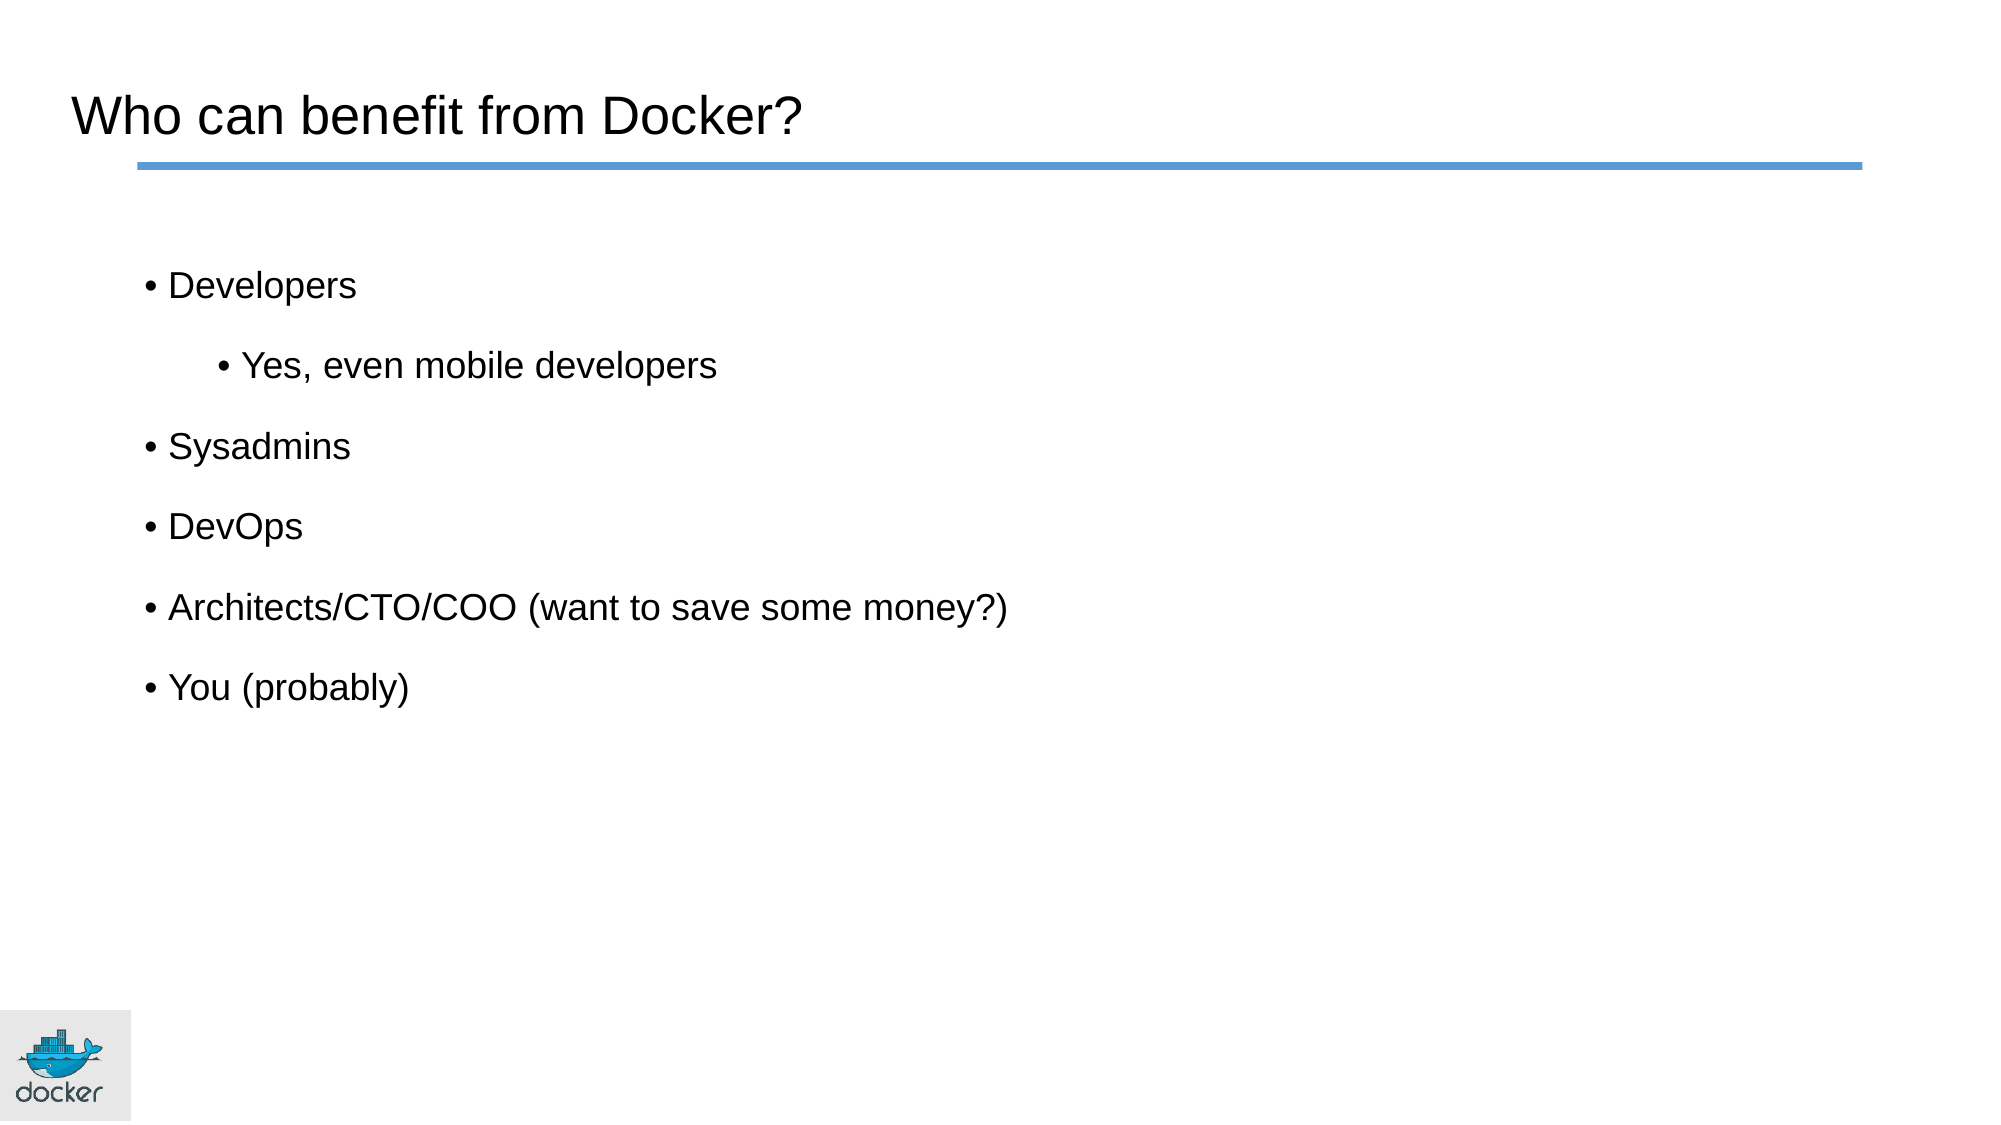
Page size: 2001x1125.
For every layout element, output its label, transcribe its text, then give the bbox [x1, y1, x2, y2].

picture [0, 1010, 131, 1121]
text_box Who can benefit from Docker? • Developers • Yes, even mobile developers • Sysadmins • DevOps • Architects/CTO/COO (want to save some money?) • You (probably) [56, 72, 1347, 720]
